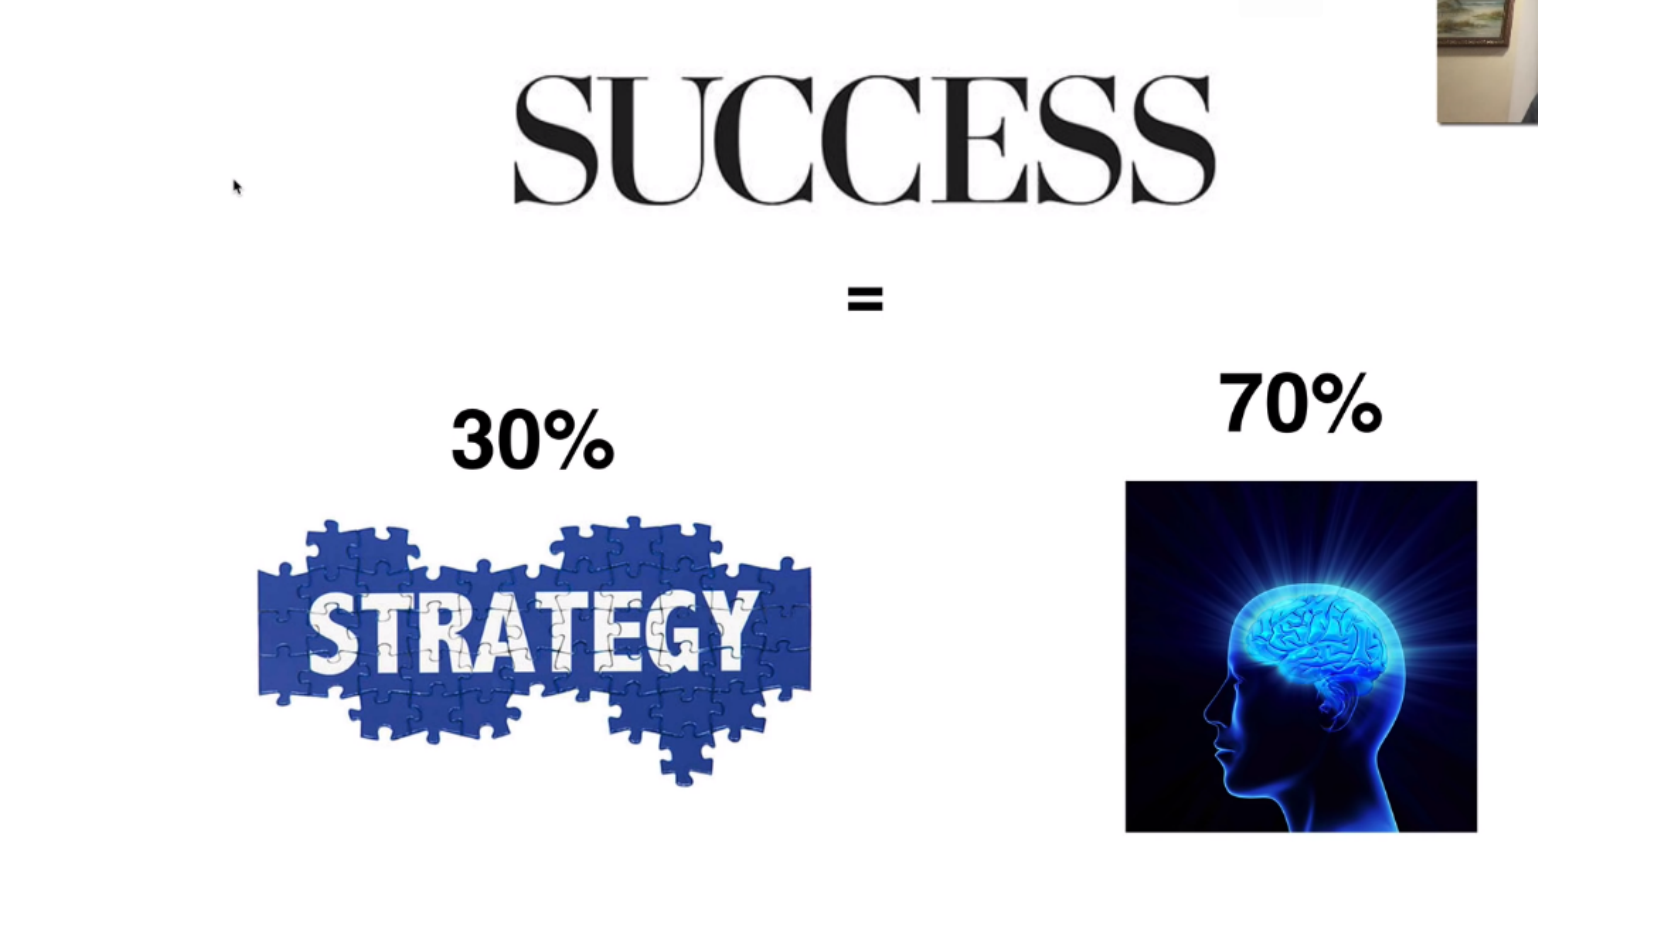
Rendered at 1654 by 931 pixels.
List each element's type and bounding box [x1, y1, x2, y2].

picture [194, 0, 1538, 931]
